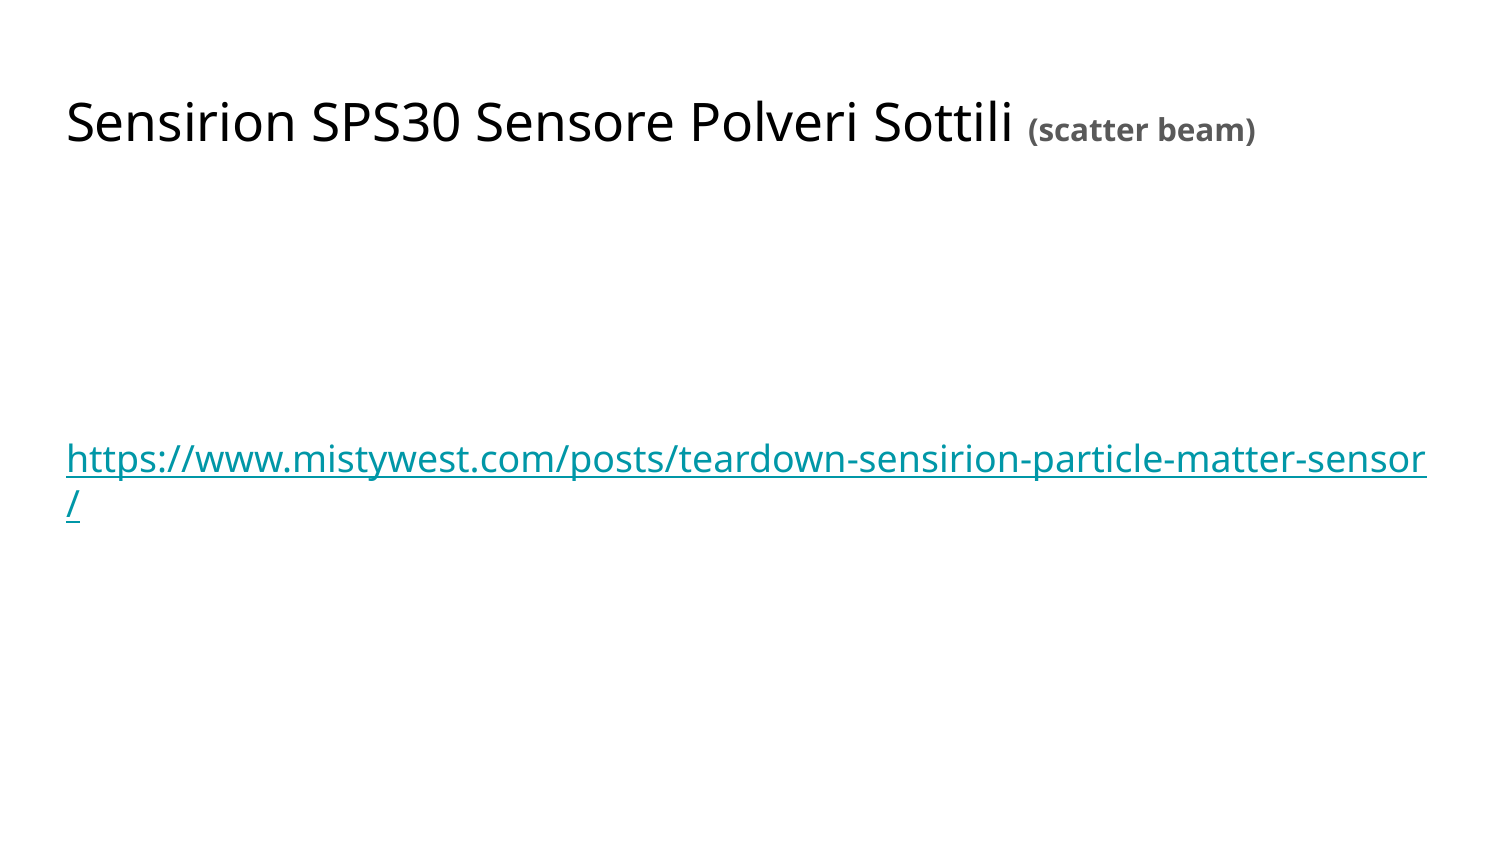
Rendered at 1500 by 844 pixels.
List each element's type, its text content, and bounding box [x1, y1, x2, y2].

title Sensirion SPS30 Sensore Polveri Sottili (scatter beam) [51, 72, 1449, 167]
list https://www.mistywest.com/posts/teardown-sensirion-particle-matter-sensor/ [51, 189, 1449, 750]
